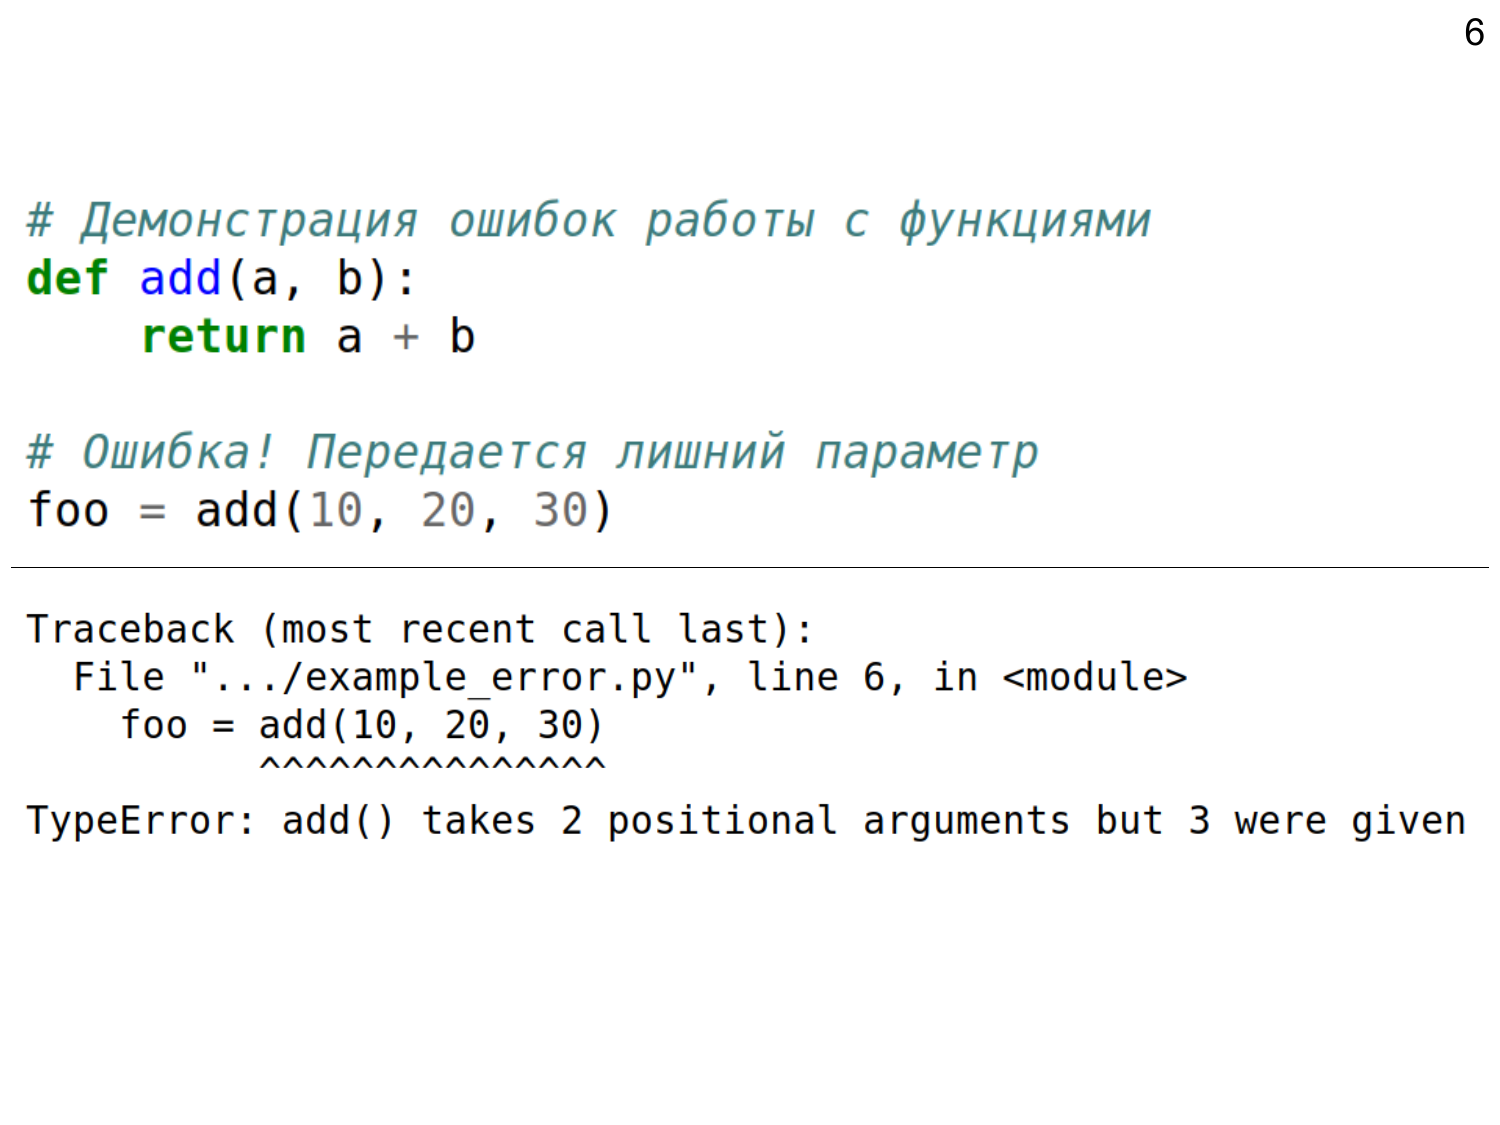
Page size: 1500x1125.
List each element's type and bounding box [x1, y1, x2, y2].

picture [18, 600, 1480, 852]
picture [15, 188, 1162, 539]
